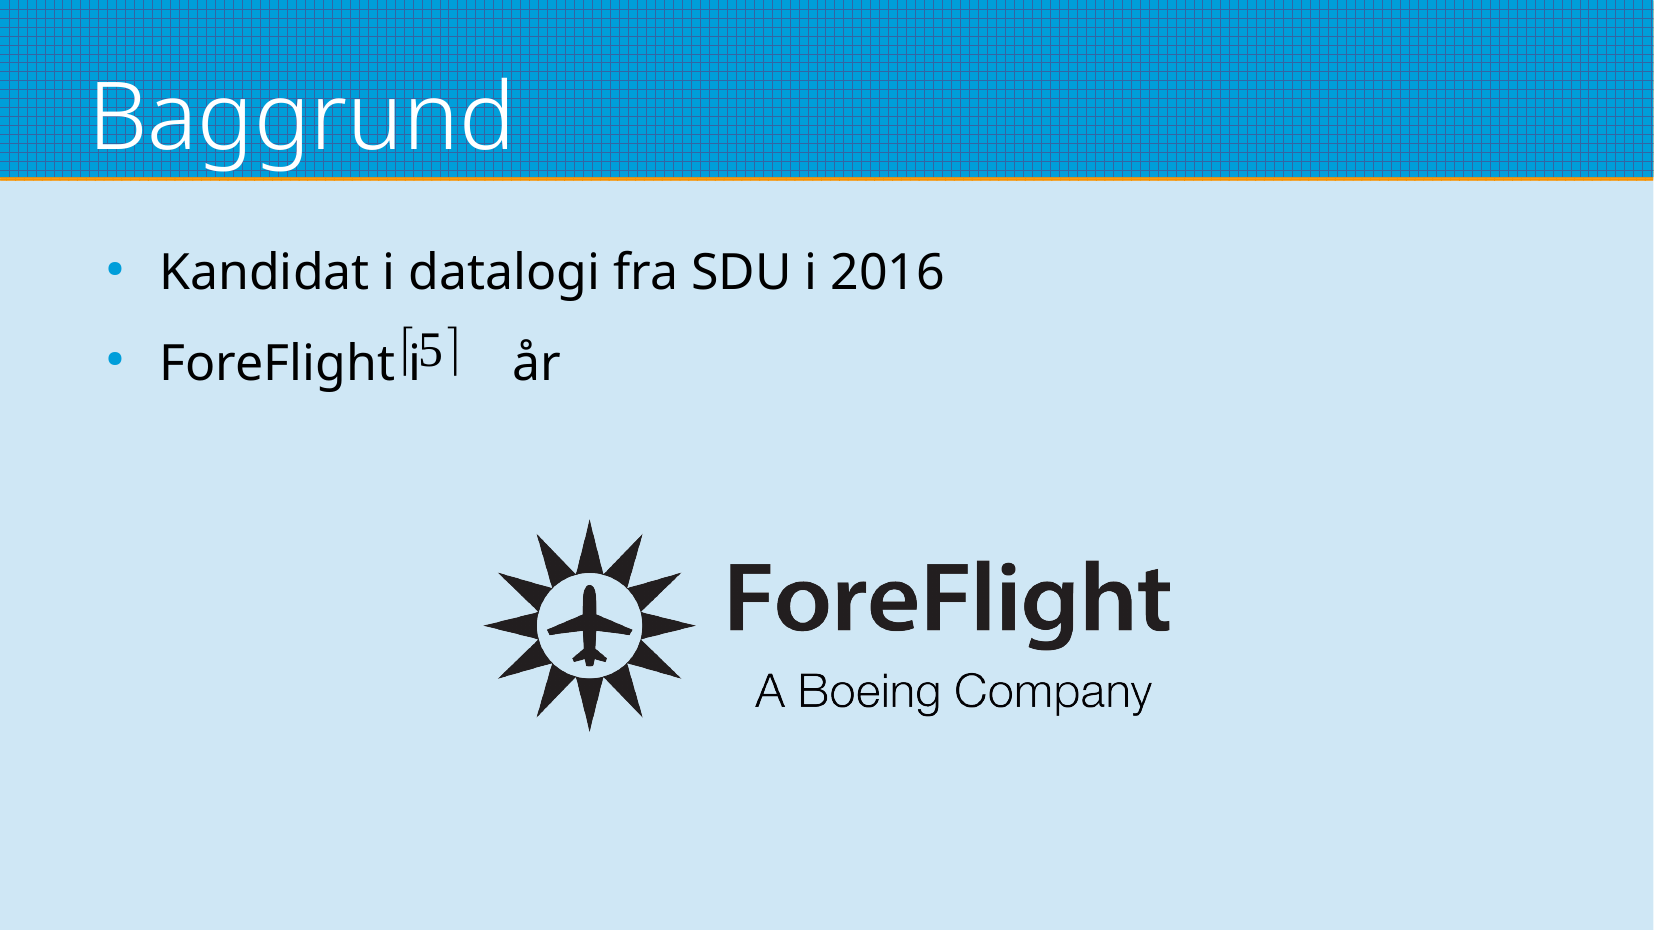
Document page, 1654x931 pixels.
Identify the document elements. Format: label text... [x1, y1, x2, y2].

chart [394, 323, 467, 380]
title Baggrund [88, 14, 1565, 178]
picture [483, 519, 1170, 732]
list Kandidat i datalogi fra SDU i 2016 ForeFlight i år [88, 236, 1565, 813]
